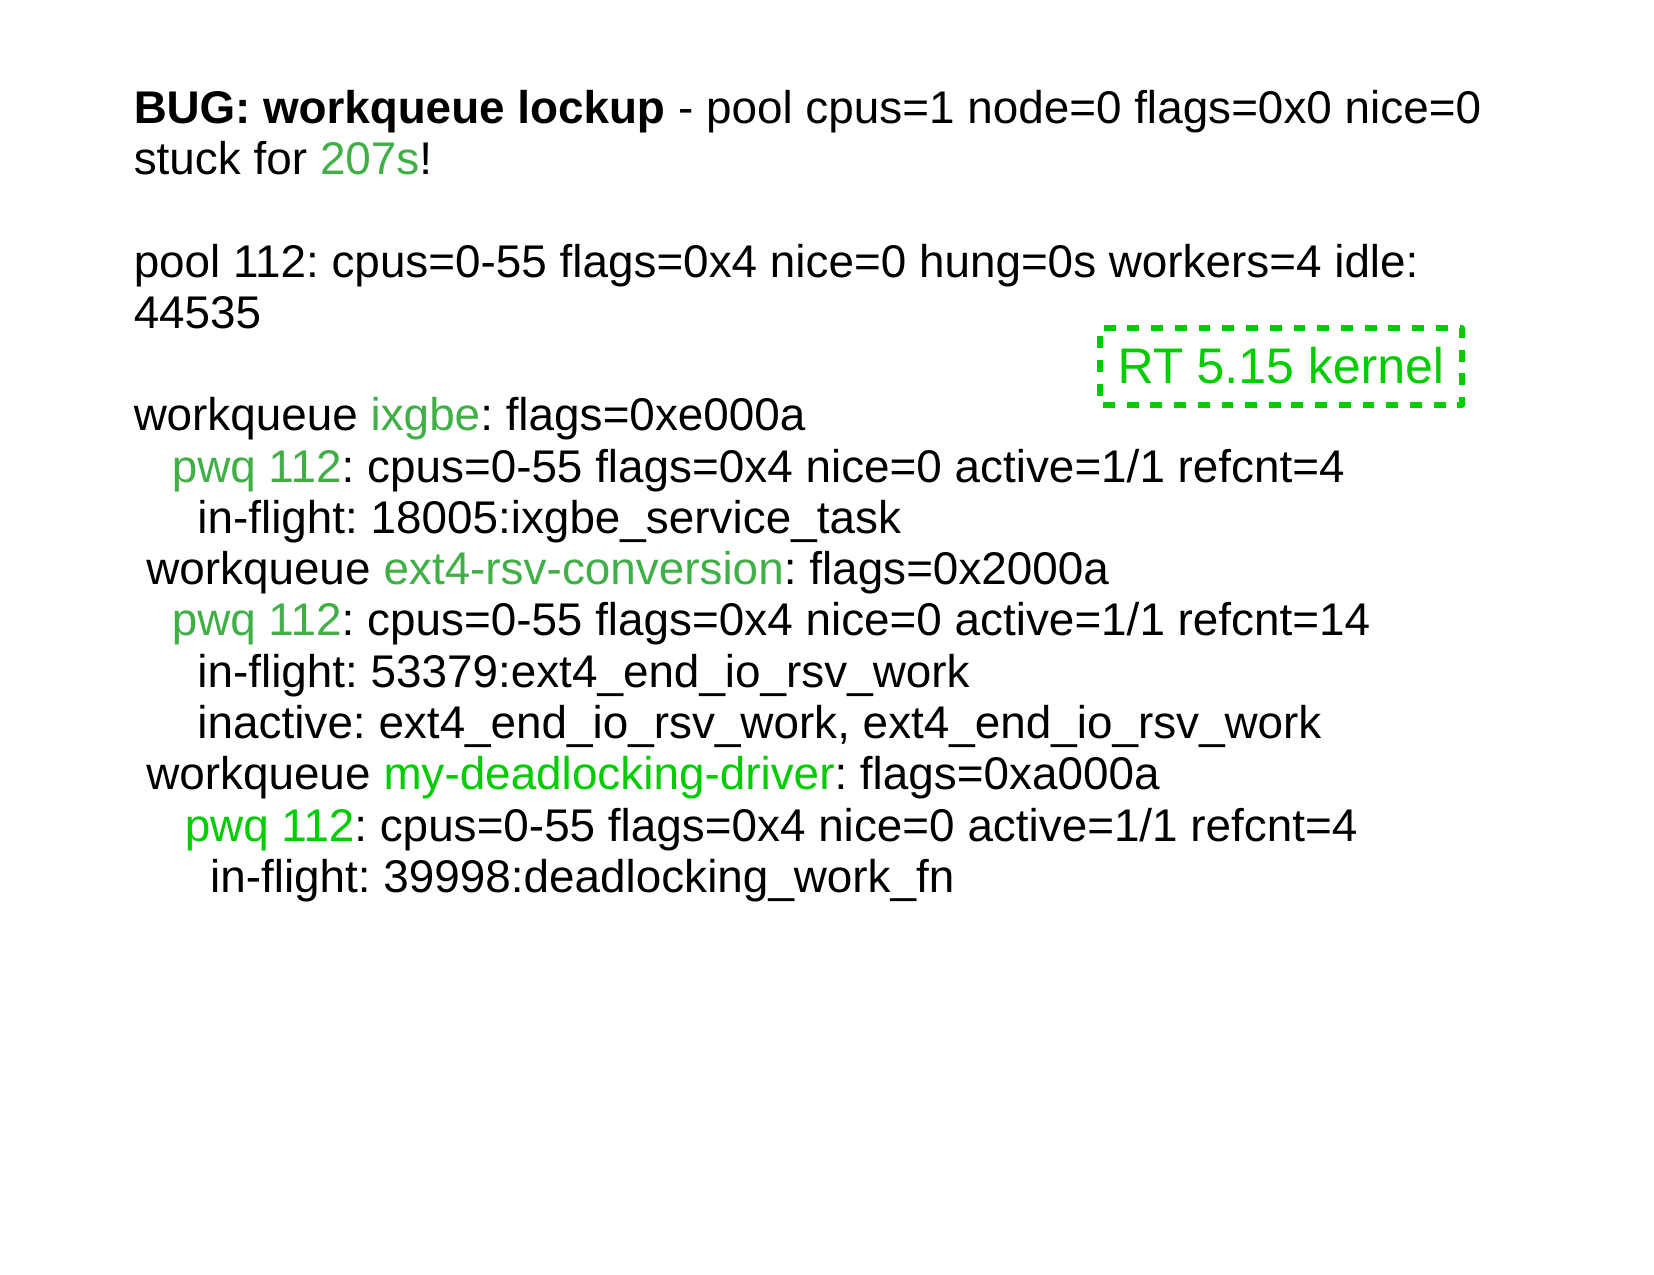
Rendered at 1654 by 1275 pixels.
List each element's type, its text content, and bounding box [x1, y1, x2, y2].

text_box BUG: workqueue lockup - pool cpus=1 node=0 flags=0x0 nice=0 stuck for 207s! pool 112: cpus=0-55 flags=0x4 nice=0 hung=0s workers=4 idle: 44535 workqueue ixgbe: flags=0xe000a pwq 112: cpus=0-55 flags=0x4 nice=0 active=1/1 refcnt=4 in-flight: 18005:ixgbe_service_task workqueue ext4-rsv-conversion: flags=0x2000a pwq 112: cpus=0-55 flags=0x4 nice=0 active=1/1 refcnt=14 in-flight: 53379:ext4_end_io_rsv_work inactive: ext4_end_io_rsv_work, ext4_end_io_rsv_work workqueue my-deadlocking-driver: flags=0xa000a pwq 112: cpus=0-55 flags=0x4 nice=0 active=1/1 refcnt=4 in-flight: 39998:deadlocking_work_fn [118, 74, 1537, 928]
text_box RT 5.15 kernel [1100, 328, 1462, 405]
